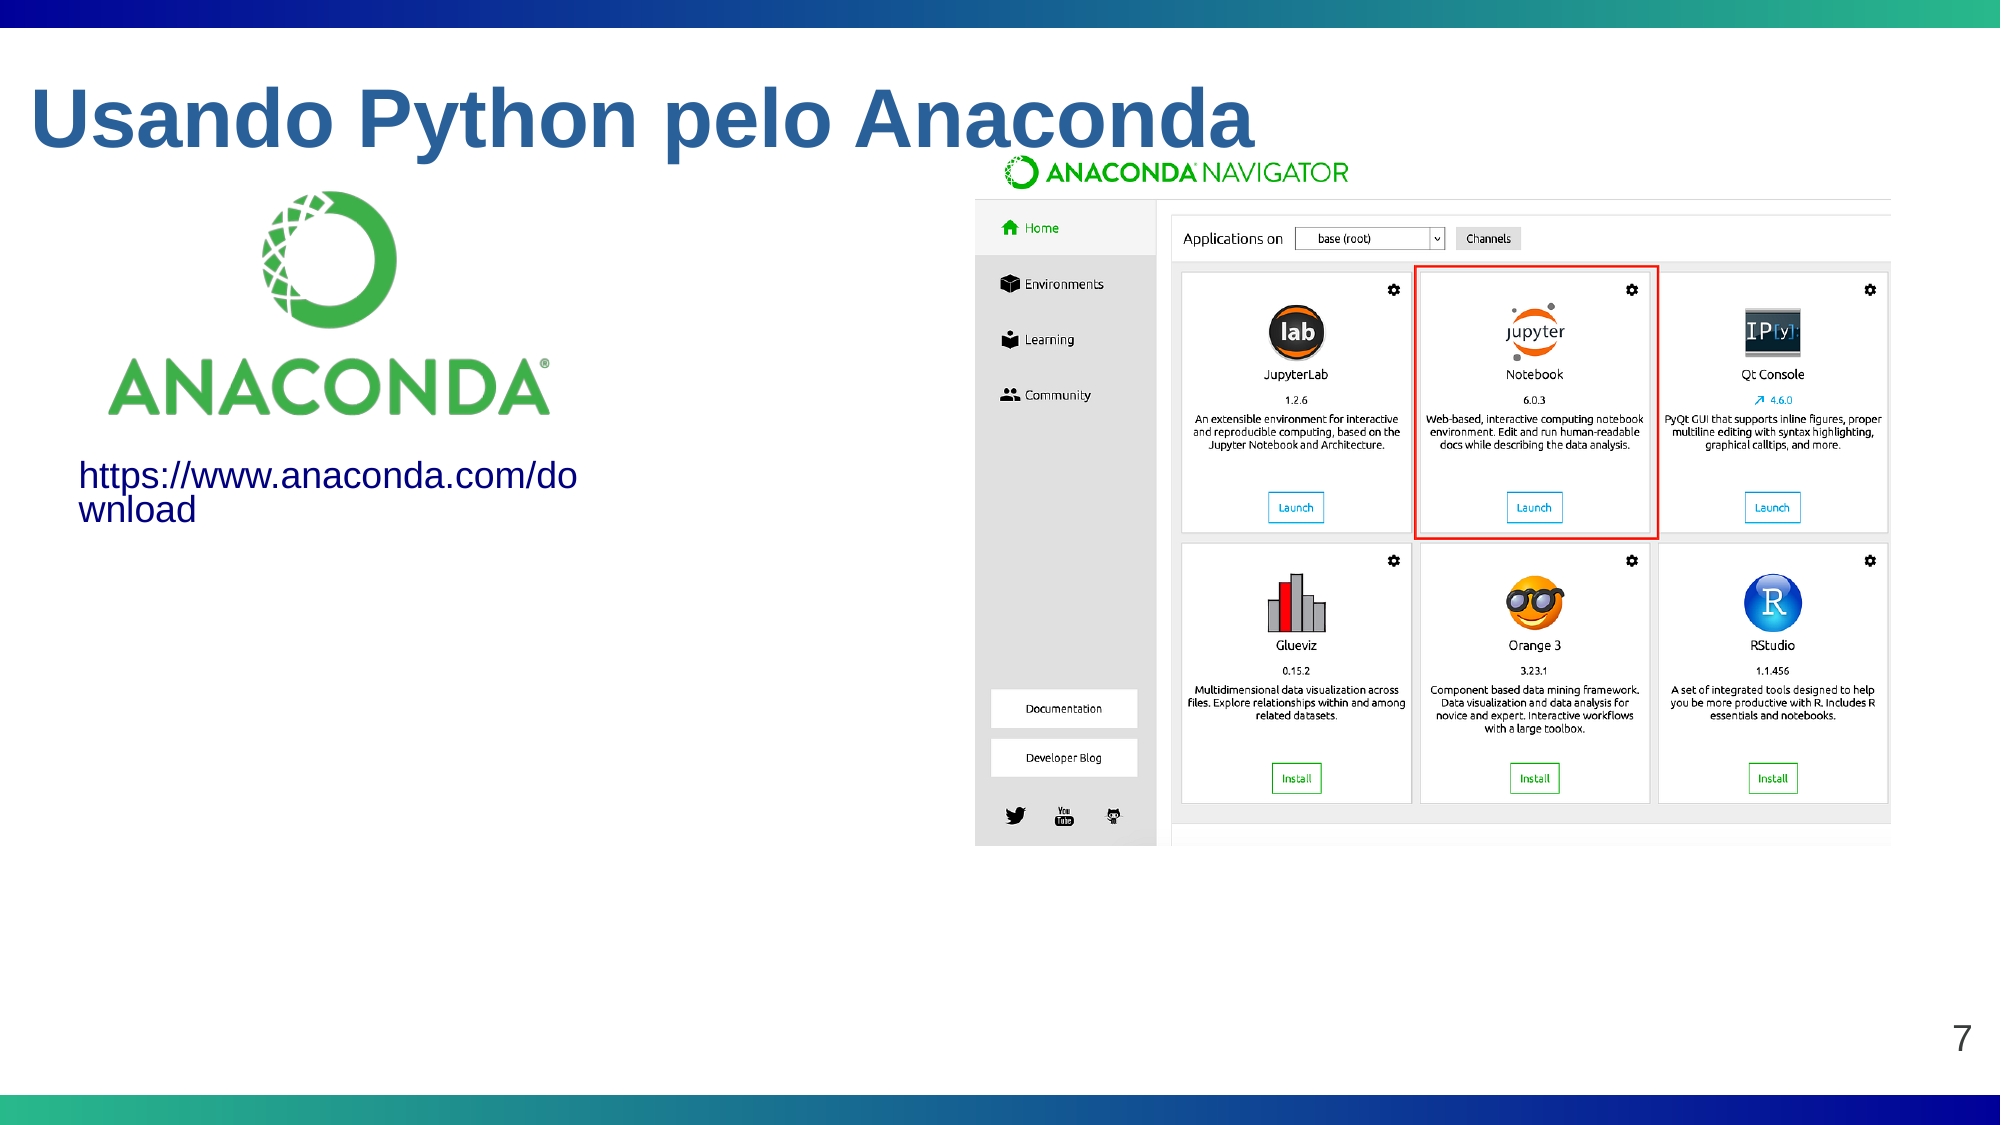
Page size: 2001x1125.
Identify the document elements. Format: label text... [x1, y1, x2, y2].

picture [975, 149, 1891, 846]
text_box Usando Python pelo Anaconda [15, 31, 1719, 210]
text_box <number> [1761, 1010, 1988, 1081]
text_box [0, 0, 2000, 28]
text_box [0, 1095, 2000, 1125]
text_box https://www.anaconda.com/download [63, 447, 601, 505]
picture [104, 187, 558, 419]
